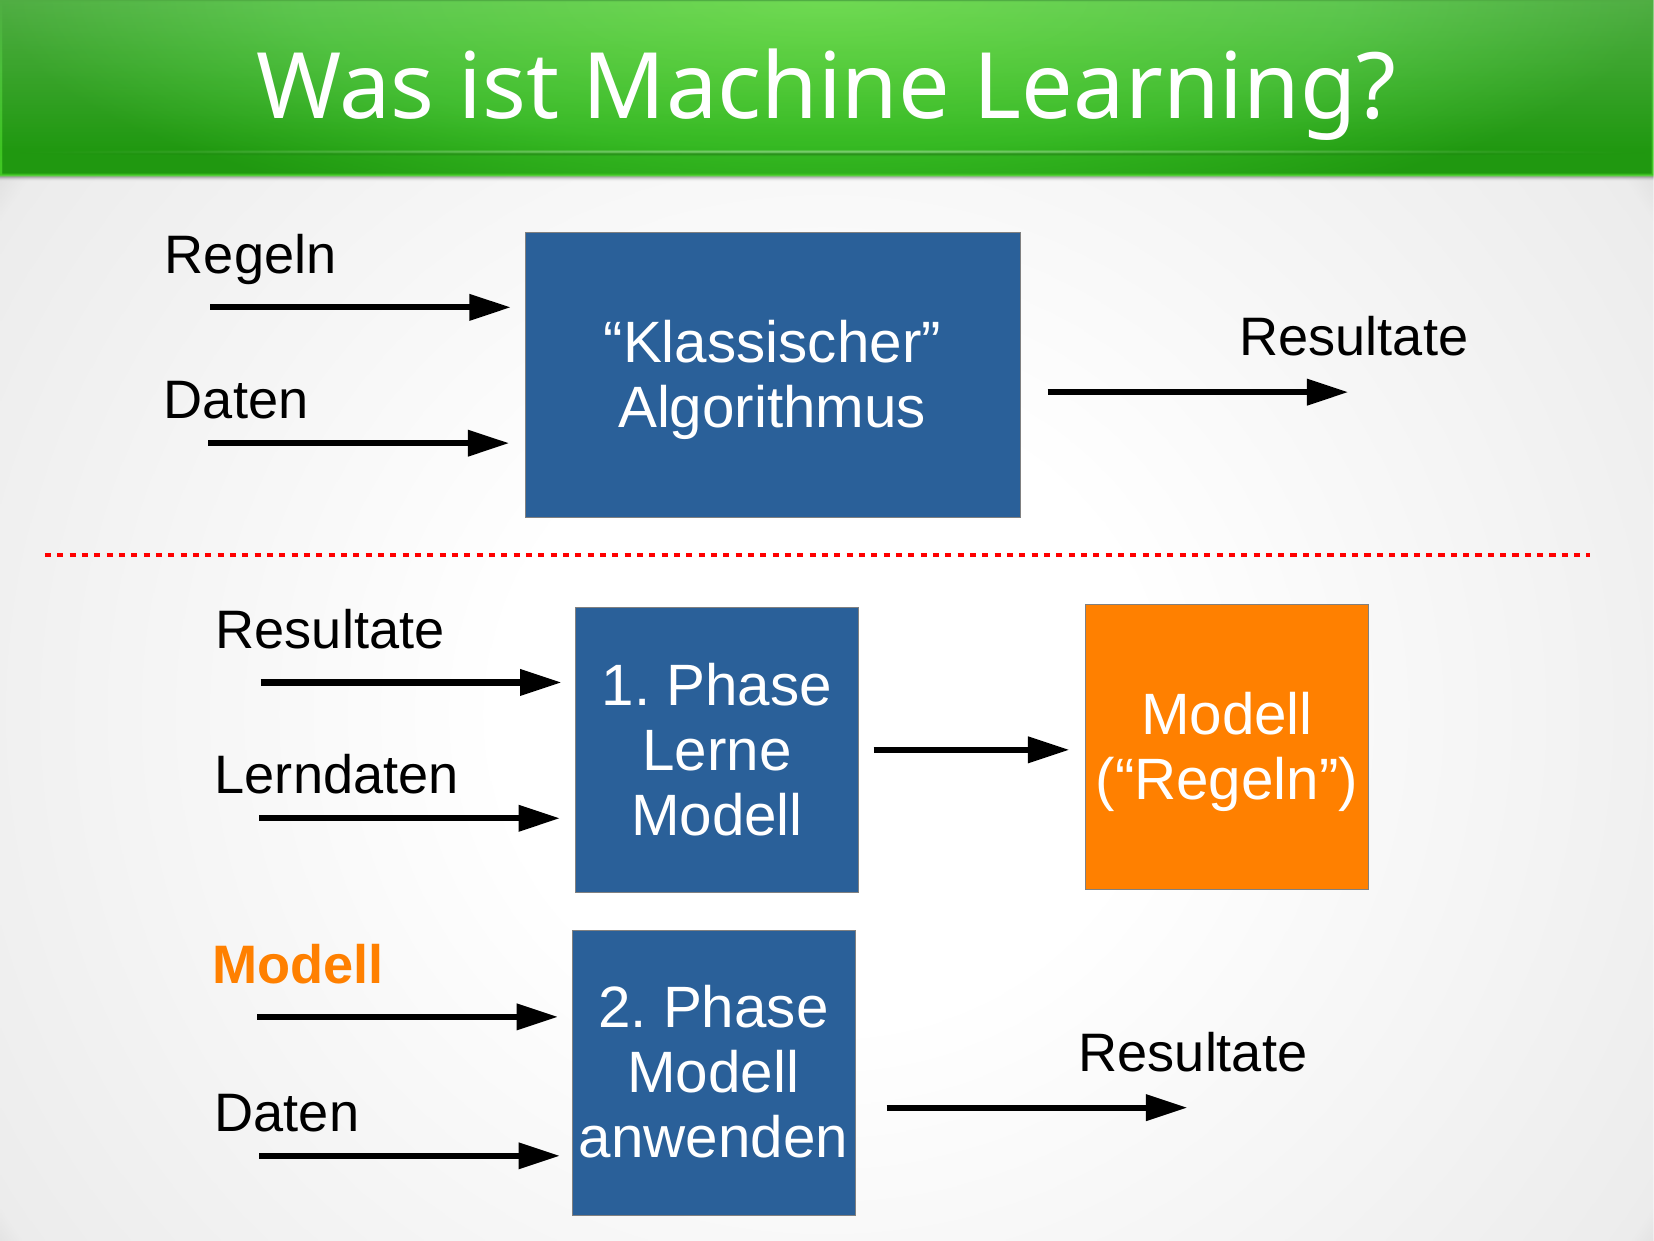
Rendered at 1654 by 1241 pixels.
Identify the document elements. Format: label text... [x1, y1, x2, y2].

text_box “Klassischer” Algorithmus [525, 232, 1021, 518]
text_box Daten [149, 362, 324, 438]
title Was ist Machine Learning? [82, 11, 1571, 154]
picture [0, 0, 1654, 1241]
text_box Resultate [1224, 299, 1484, 375]
text_box Modell (“Regeln”) [1085, 604, 1369, 890]
text_box Daten [199, 1074, 375, 1151]
text_box Lerndaten [199, 737, 475, 813]
text_box Resultate [200, 592, 460, 668]
text_box Modell [197, 926, 399, 1003]
text_box Regeln [150, 217, 352, 293]
text_box 1. Phase Lerne Modell [575, 607, 859, 893]
text_box Resultate [1063, 1014, 1323, 1091]
text_box 2. Phase Modell anwenden [572, 930, 856, 1216]
